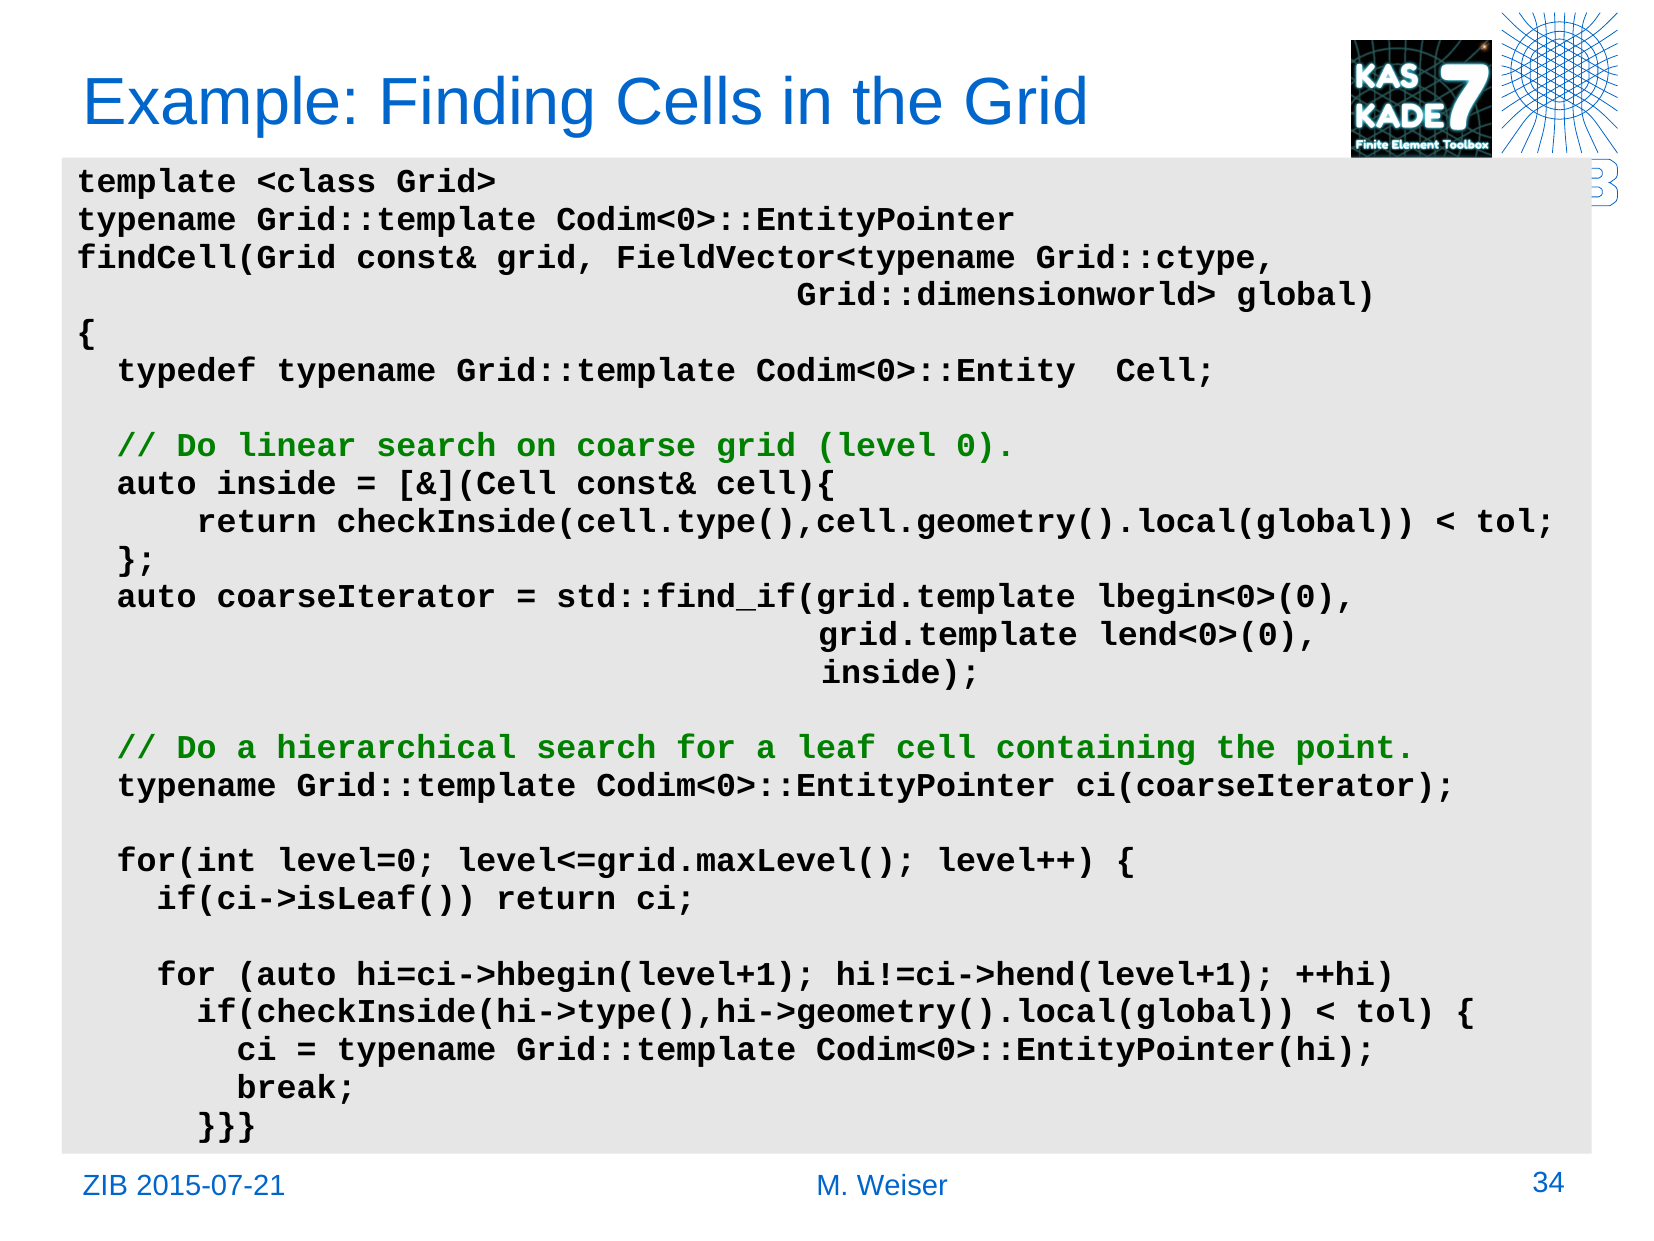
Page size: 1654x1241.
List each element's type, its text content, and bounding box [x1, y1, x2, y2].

text_box template <class Grid> typename Grid::template Codim<0>::EntityPointer findCell(Grid const& grid, FieldVector<typename Grid::ctype, Grid::dimensionworld> global) { typedef typename Grid::template Codim<0>::Entity Cell; // Do linear search on coarse grid (level 0). auto inside = [&](Cell const& cell){ return checkInside(cell.type(),cell.geometry().local(global)) < tol; }; auto coarseIterator = std::find_if(grid.template lbegin<0>(0), grid.template lend<0>(0), inside); // Do a hierarchical search for a leaf cell containing the point. typename Grid::template Codim<0>::EntityPointer ci(coarseIterator); for(int level=0; level<=grid.maxLevel(); level++) { if(ci->isLeaf()) return ci; for (auto hi=ci->hbegin(level+1); hi!=ci->hend(level+1); ++hi) if(checkInside(hi->type(),hi->geometry().local(global)) < tol) { ci = typename Grid::template Codim<0>::EntityPointer(hi); break; }}} [61, 157, 1592, 1154]
picture [1351, 40, 1492, 157]
title Example: Finding Cells in the Grid [82, 64, 1359, 139]
